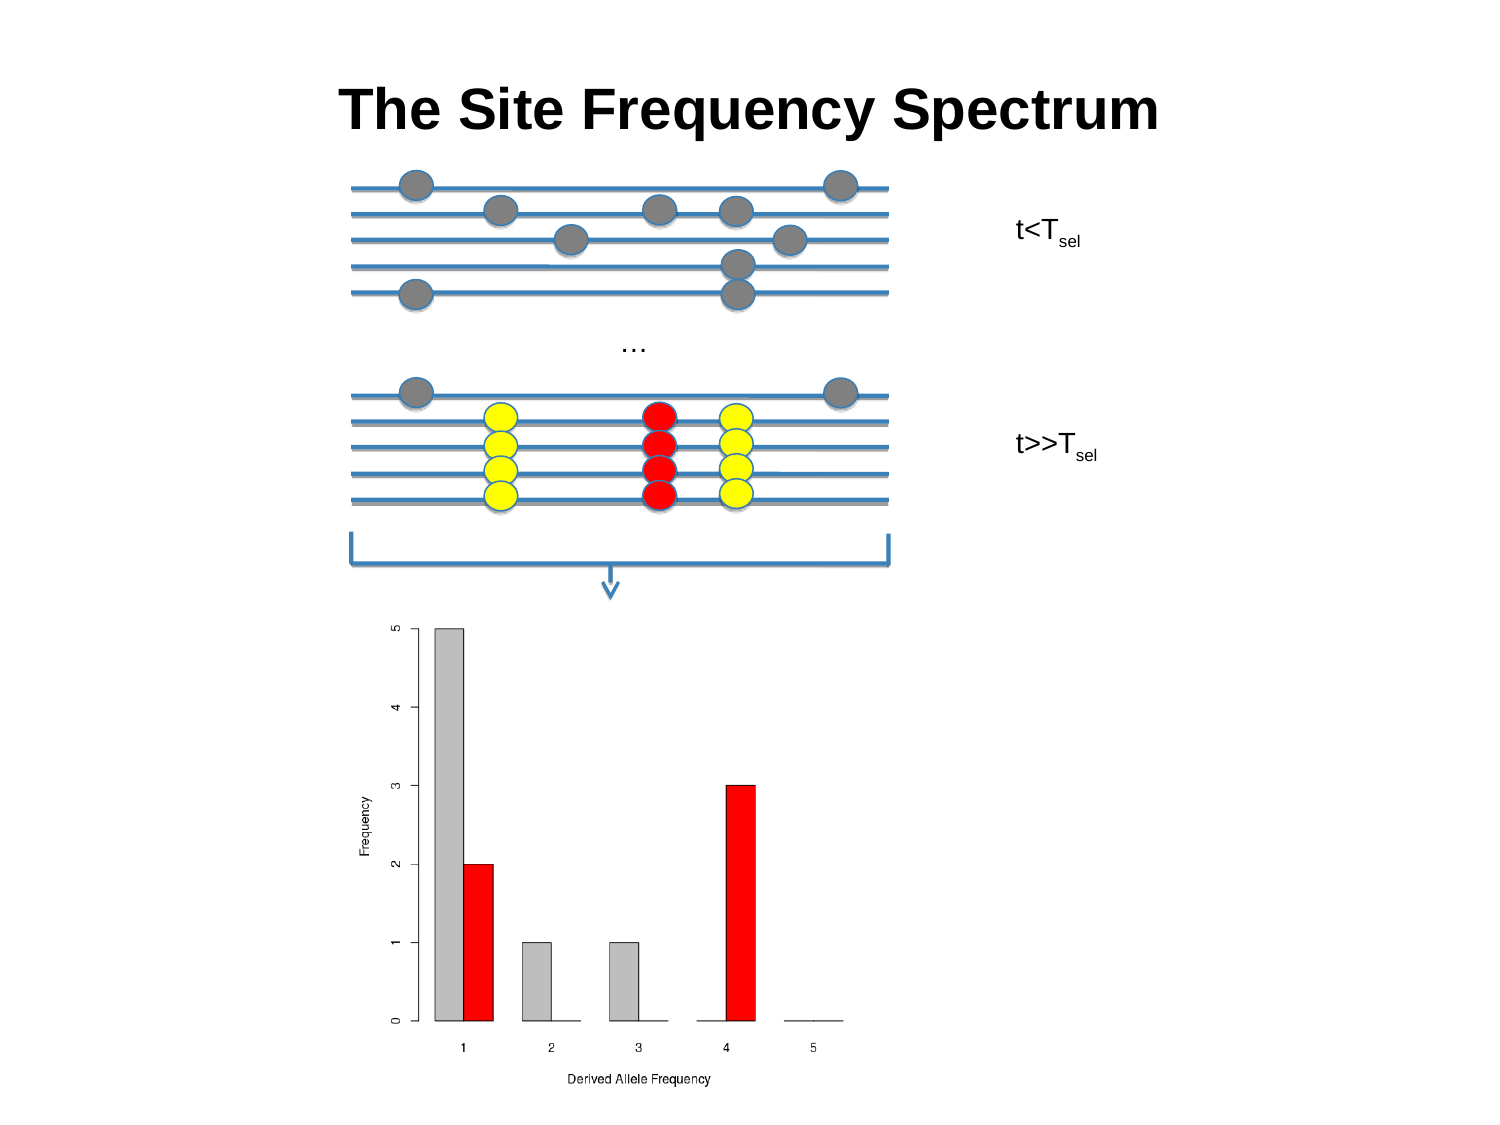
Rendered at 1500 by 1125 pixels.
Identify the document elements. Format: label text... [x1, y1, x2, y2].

text_box [719, 403, 754, 509]
text_box t<Tsel [1001, 203, 1163, 259]
text_box [823, 378, 858, 408]
text_box [642, 402, 677, 511]
text_box [399, 170, 434, 201]
text_box … [604, 315, 664, 366]
text_box [399, 377, 434, 408]
text_box [484, 195, 518, 226]
text_box [823, 170, 858, 201]
title The Site Frequency Spectrum [0, 21, 1500, 121]
text_box [719, 196, 754, 227]
text_box [642, 195, 677, 225]
text_box t>>Tsel [1001, 417, 1163, 473]
text_box [399, 279, 433, 310]
text_box [721, 249, 756, 310]
text_box [554, 224, 589, 255]
text_box [484, 402, 518, 511]
picture [356, 614, 851, 1091]
text_box [773, 225, 807, 256]
